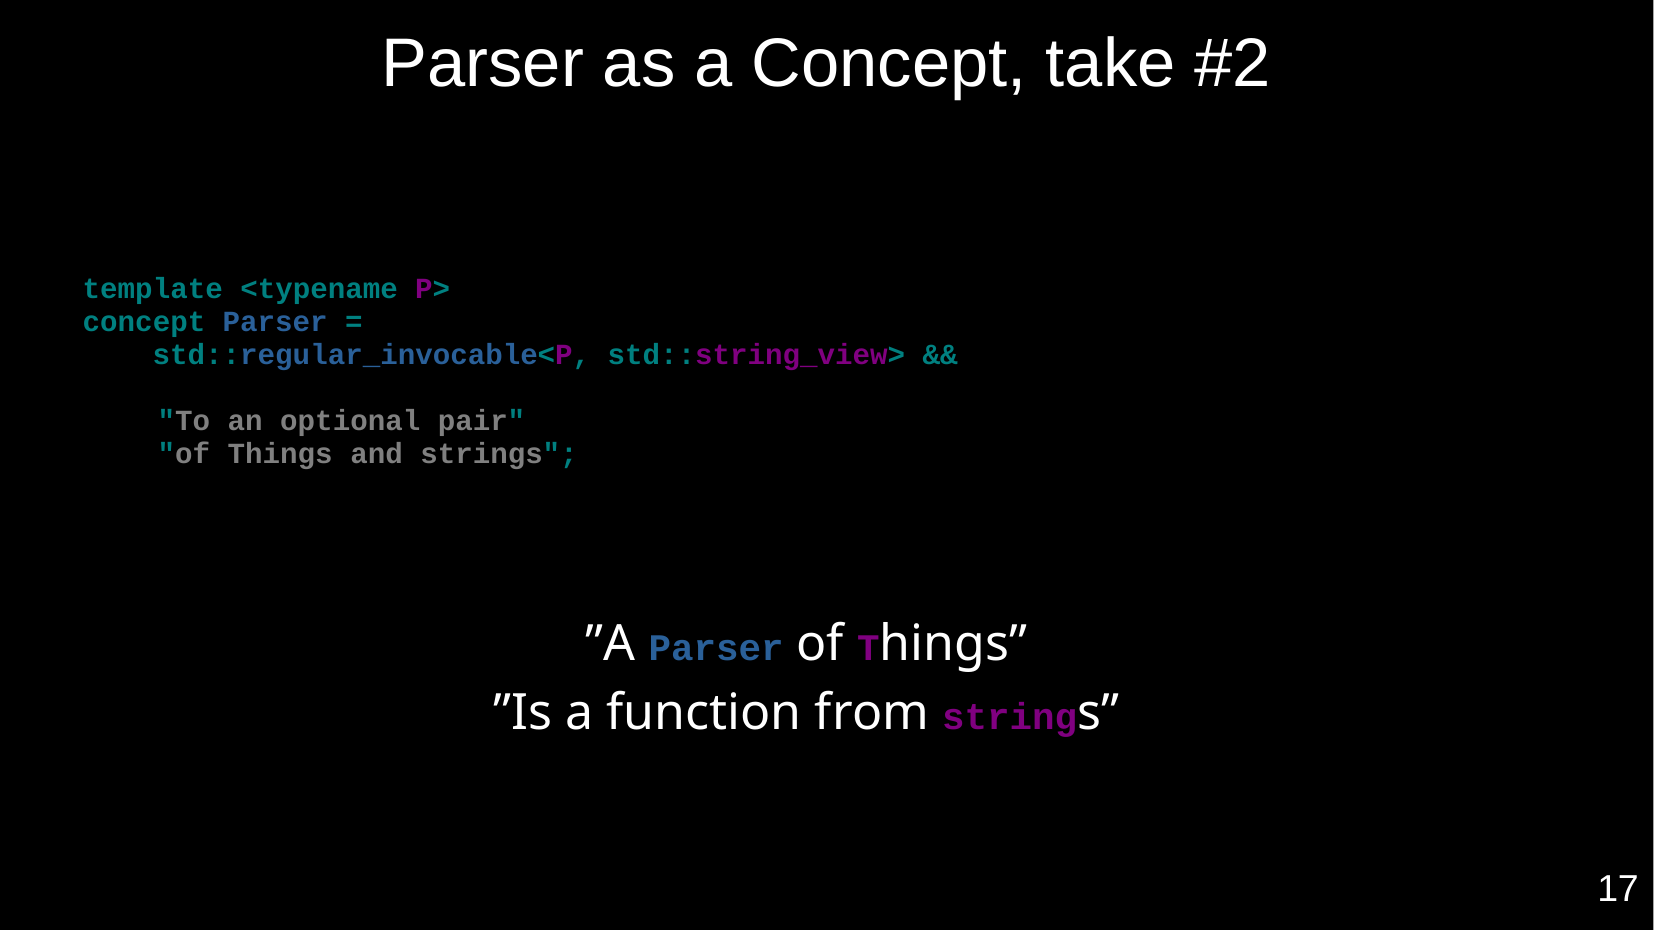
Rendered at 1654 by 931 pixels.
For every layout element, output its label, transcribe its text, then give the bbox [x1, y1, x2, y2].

text_box ”A Parser of Things” ”Is a function from strings” [82, 600, 1531, 839]
text_box <number> [1024, 860, 1654, 931]
title Parser as a Concept, take #2 [82, 4, 1571, 121]
text_box template <typename P> concept Parser = std::regular_invocable<P, std::string_view> && "To an optional pair" "of Things and strings"; [82, 142, 1571, 869]
